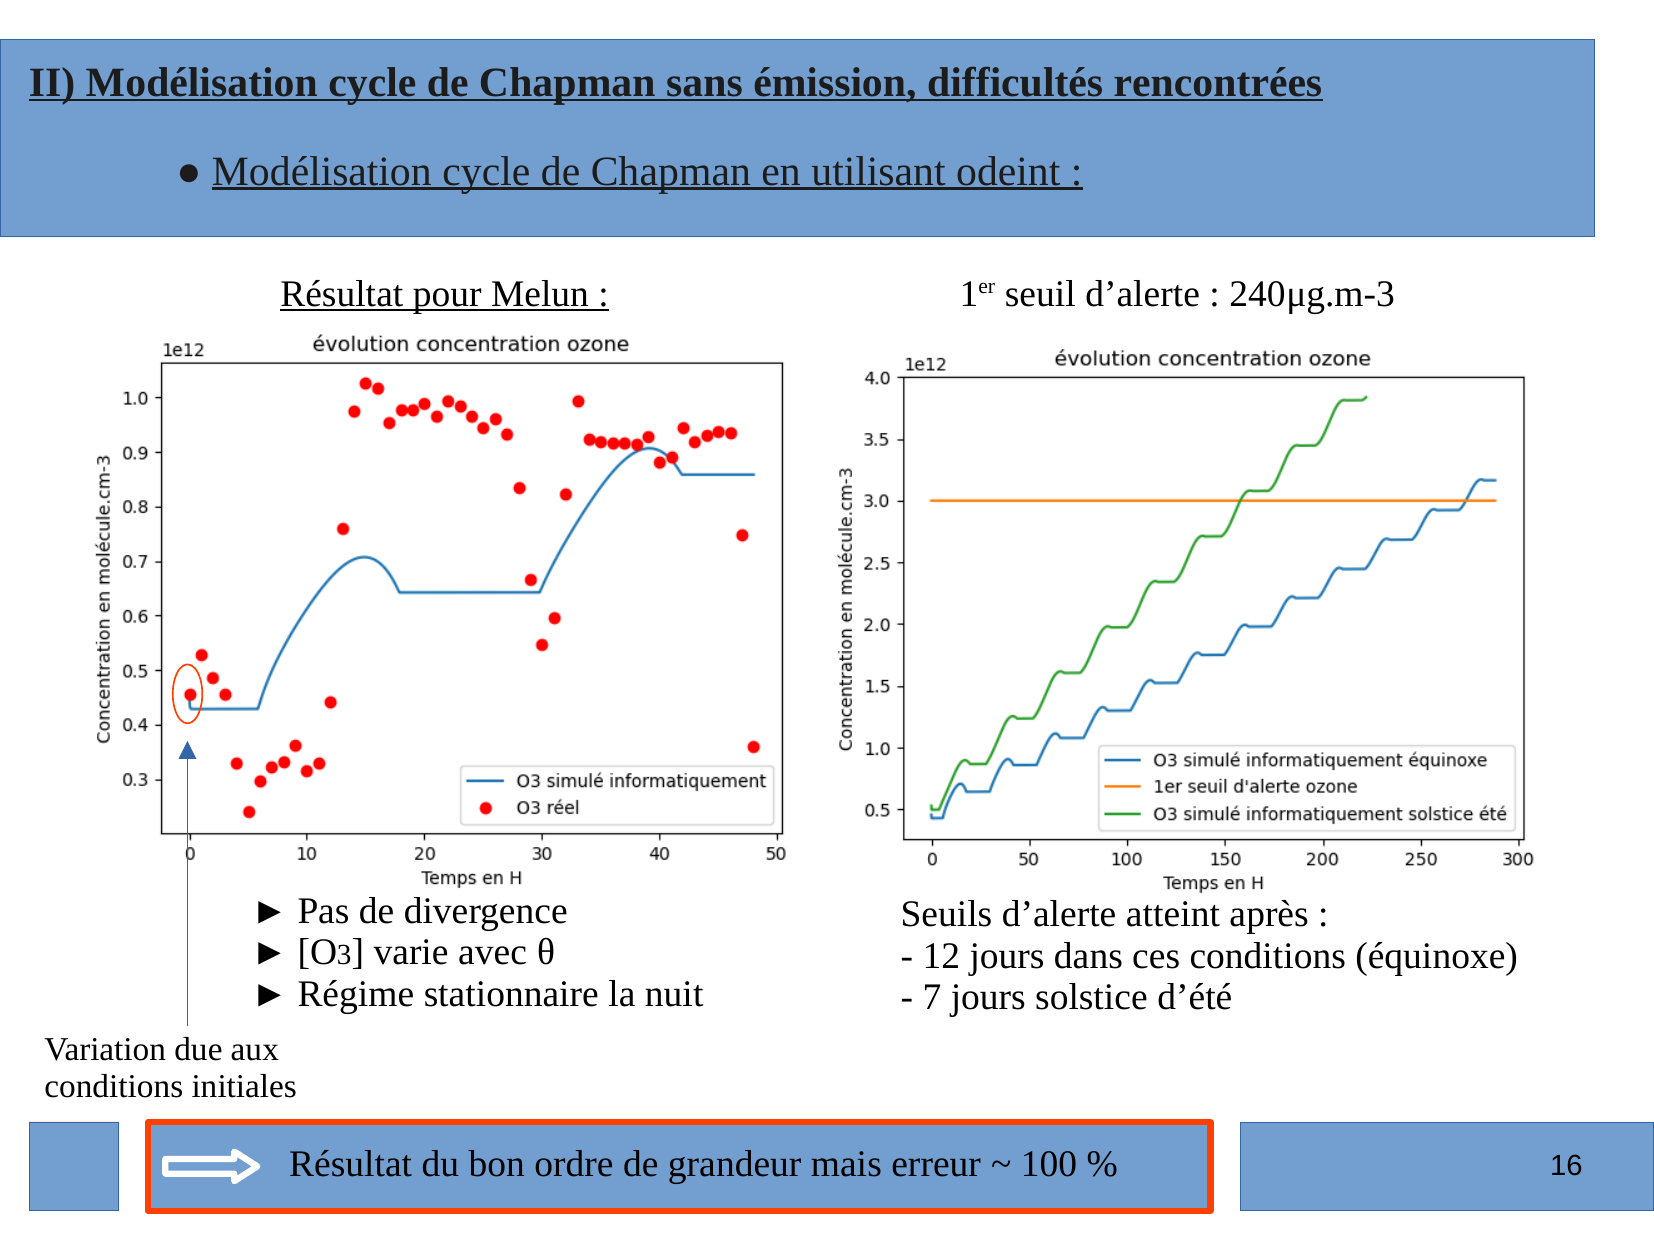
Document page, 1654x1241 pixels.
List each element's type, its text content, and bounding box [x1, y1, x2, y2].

text_box 1er seuil d’alerte : 240μg.m-3 [944, 265, 1447, 322]
picture [76, 304, 1571, 898]
text_box ● Modélisation cycle de Chapman en utilisant odeint : [176, 153, 1192, 237]
text_box Variation due aux conditions initiales [29, 1023, 414, 1113]
text_box [165, 1151, 258, 1182]
text_box ► Pas de divergence ► [O3] varie avec θ ► Régime stationnaire la nuit [236, 882, 768, 1024]
text_box II) Modélisation cycle de Chapman sans émission, difficultés rencontrées [28, 59, 1535, 153]
text_box 16 [1535, 1141, 1625, 1218]
text_box Résultat du bon ordre de grandeur mais erreur ~ 100 % [274, 1135, 1249, 1235]
text_box Résultat du bon ordre de grandeur mais erreur ~ 100 % [274, 1135, 1207, 1208]
text_box Seuils d’alerte atteint après : - 12 jours dans ces conditions (équinoxe) - 7 jours solstice d’été [885, 898, 1536, 1026]
text_box Résultat pour Melun : [265, 265, 857, 323]
